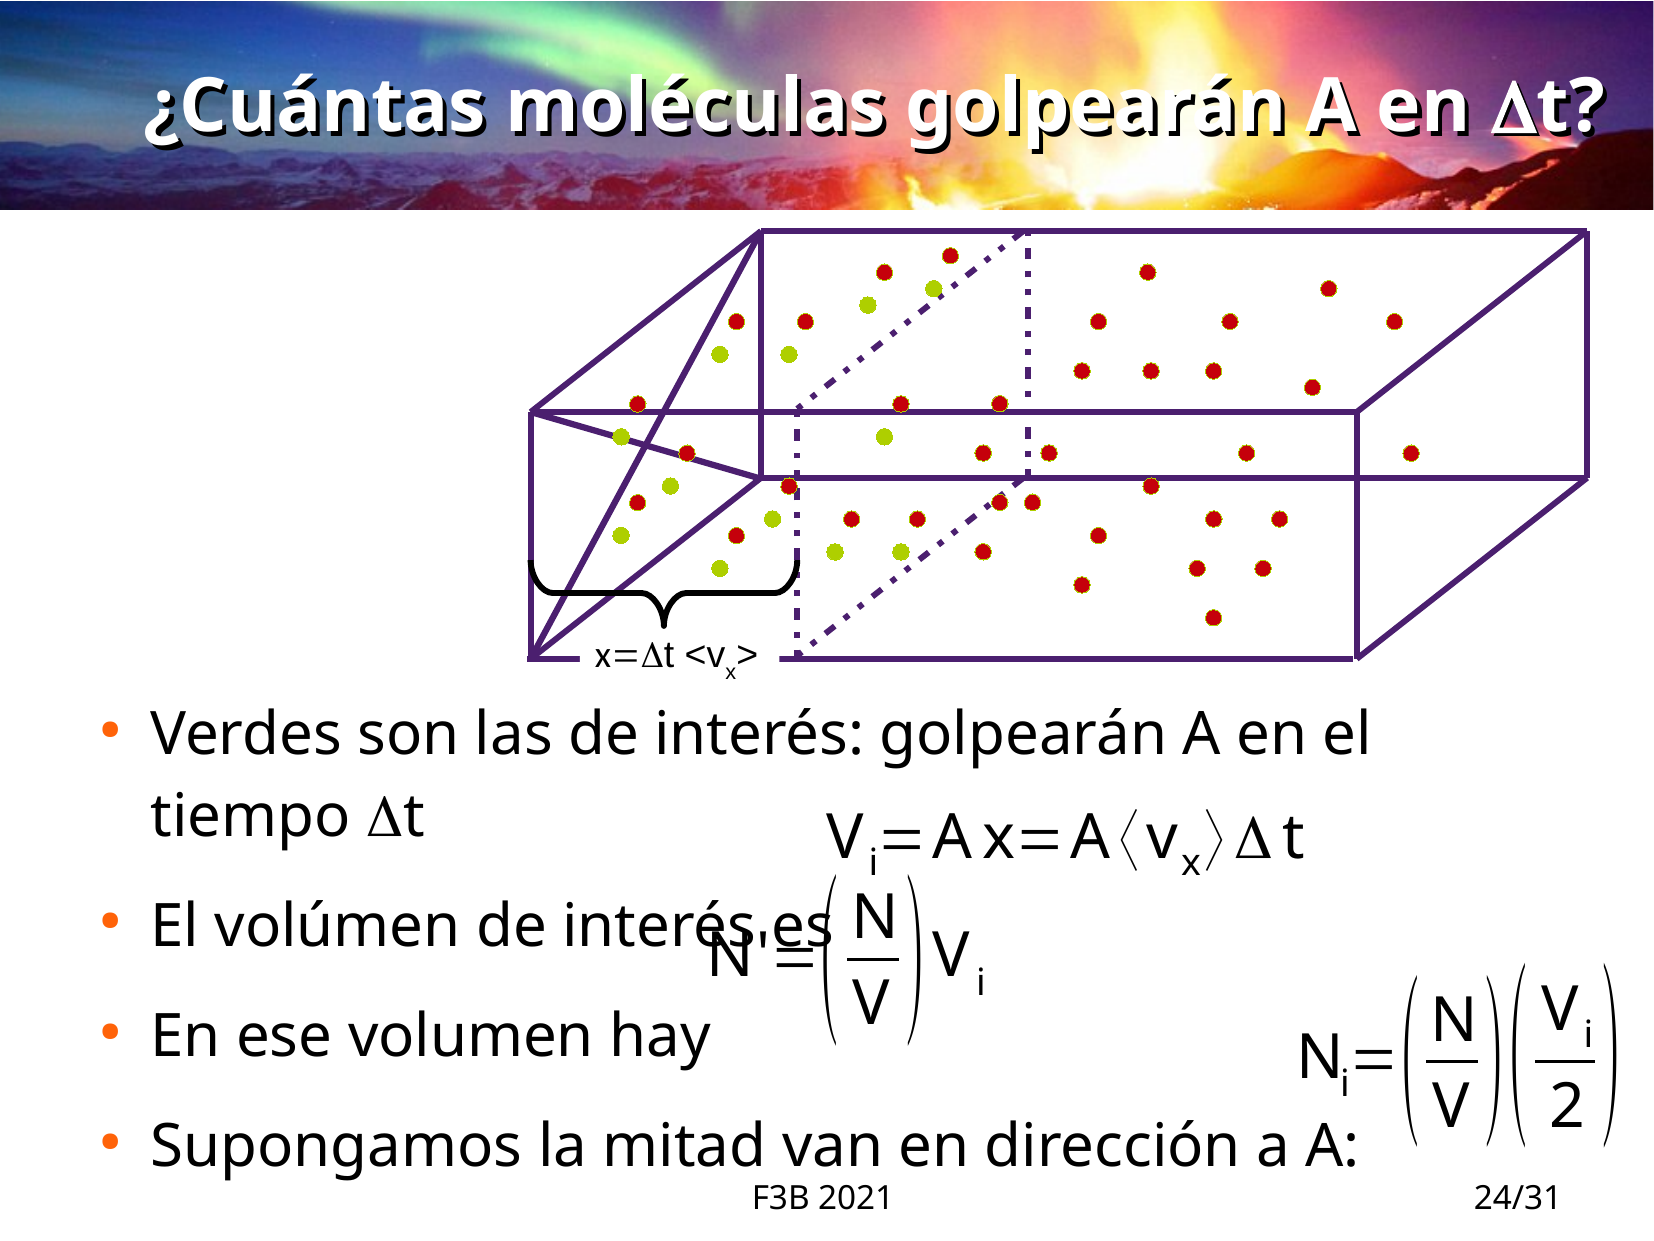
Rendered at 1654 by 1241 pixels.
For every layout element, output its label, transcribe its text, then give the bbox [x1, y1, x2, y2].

text_box [1221, 313, 1239, 330]
text_box [1238, 444, 1255, 462]
text_box [1040, 444, 1058, 462]
text_box [1090, 313, 1107, 330]
text_box [1402, 444, 1420, 462]
text_box [1024, 493, 1041, 511]
list Verdes son las de interés: golpearán A en el tiempo Dt El volúmen de interés es En ese volumen hay Supongamos la mitad van en dirección a A: [82, 690, 1571, 1186]
text_box [629, 494, 646, 511]
text_box [662, 477, 679, 495]
text_box [925, 280, 943, 297]
text_box [1304, 379, 1321, 396]
text_box [1073, 362, 1091, 380]
text_box [1320, 280, 1338, 297]
text_box [876, 263, 893, 281]
text_box [711, 560, 729, 577]
chart [699, 797, 1313, 1049]
text_box [991, 494, 1009, 511]
text_box [892, 395, 910, 413]
text_box [1254, 560, 1272, 577]
text_box [974, 444, 992, 462]
text_box [1205, 362, 1222, 380]
text_box [1139, 263, 1157, 281]
text_box [629, 395, 647, 413]
text_box [764, 510, 781, 528]
text_box [612, 428, 630, 446]
text_box [1142, 362, 1160, 380]
text_box [612, 527, 630, 544]
text_box [1271, 510, 1288, 528]
text_box [780, 346, 798, 363]
text_box [1205, 510, 1223, 528]
title ¿Cuántas moléculas golpearán A en Dt? [45, 15, 1606, 191]
text_box [1090, 527, 1107, 544]
chart [1290, 960, 1629, 1152]
text_box [678, 444, 696, 462]
text_box [711, 346, 729, 363]
text_box [1188, 560, 1206, 577]
text_box [728, 527, 745, 544]
text_box [1386, 313, 1403, 330]
text_box [1142, 477, 1160, 495]
text_box [797, 313, 814, 330]
text_box [843, 510, 860, 528]
text_box [826, 543, 844, 561]
text_box [1073, 576, 1091, 594]
text_box [859, 296, 877, 314]
text_box [1205, 609, 1222, 626]
text_box [909, 510, 926, 528]
picture [0, 1, 1654, 210]
text_box [892, 543, 910, 561]
text_box [942, 247, 959, 264]
text_box [991, 395, 1009, 412]
text_box [728, 313, 745, 330]
text_box [780, 477, 798, 495]
text_box [876, 428, 893, 446]
text_box [974, 543, 992, 561]
text_box x=Dt <vx> [579, 625, 780, 703]
